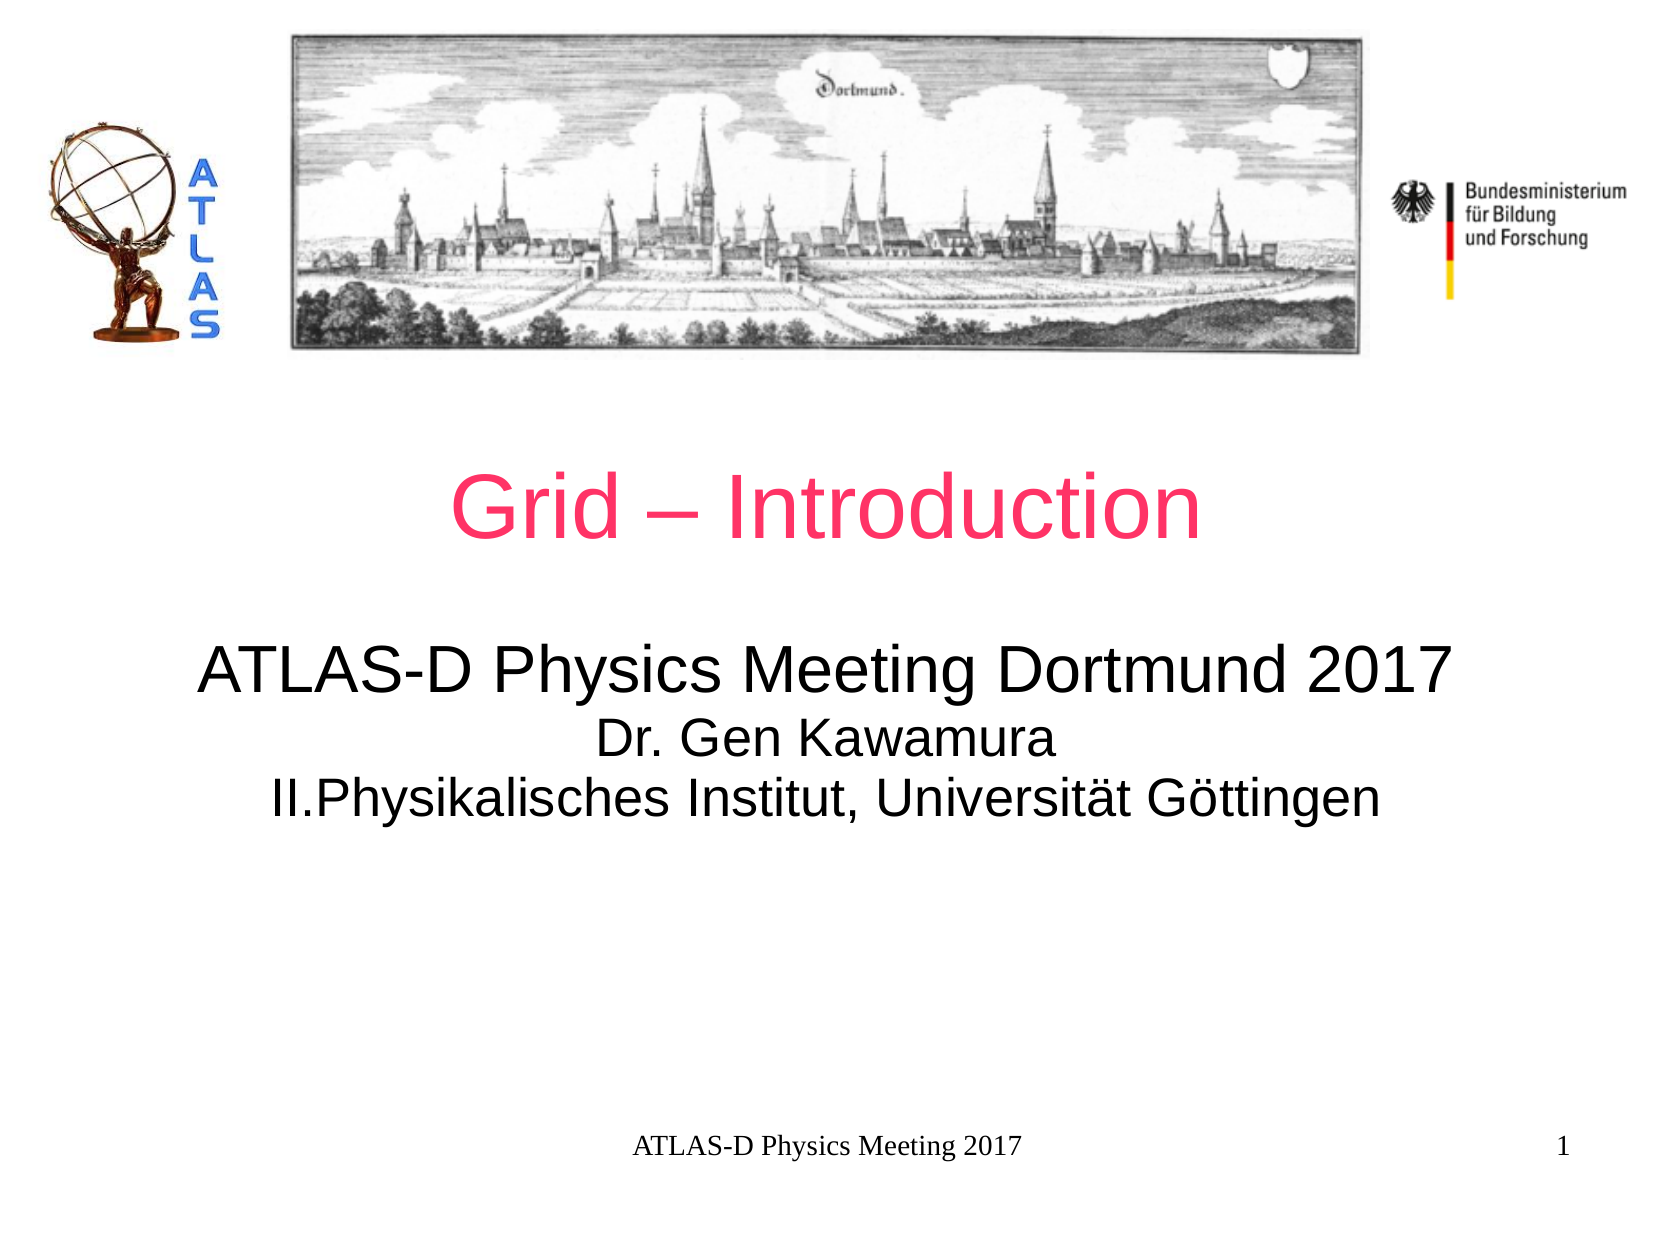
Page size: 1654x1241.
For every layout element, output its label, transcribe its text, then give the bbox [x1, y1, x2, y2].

subtitle Grid – Introduction ATLAS-D Physics Meeting Dortmund 2017 Dr. Gen Kawamura II.Physikalisches Institut, Universität Göttingen [82, 161, 1571, 1122]
picture [287, 29, 1370, 361]
picture [22, 104, 238, 364]
picture [1387, 174, 1641, 310]
